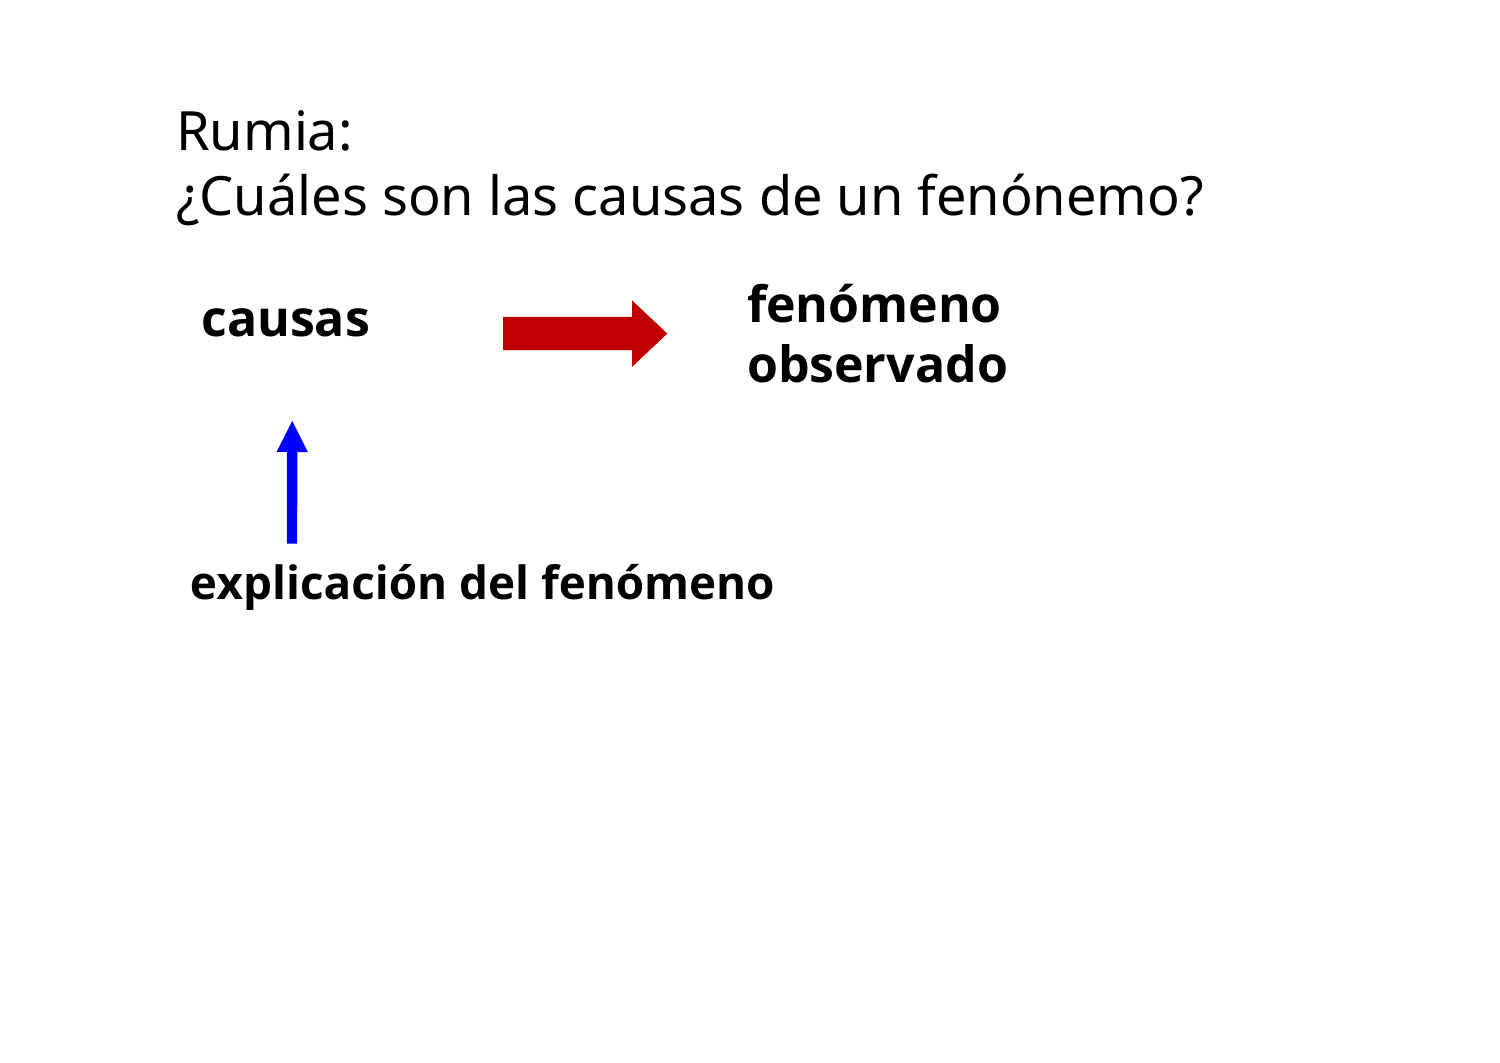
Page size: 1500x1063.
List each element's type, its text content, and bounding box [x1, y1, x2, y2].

text_box fenómeno observado [732, 264, 1142, 401]
text_box explicación del fenómeno [174, 546, 797, 617]
text_box Rumia: ¿Cuáles son las causas de un fenónemo? [161, 88, 1220, 234]
text_box causas [186, 278, 386, 354]
text_box [503, 300, 668, 367]
